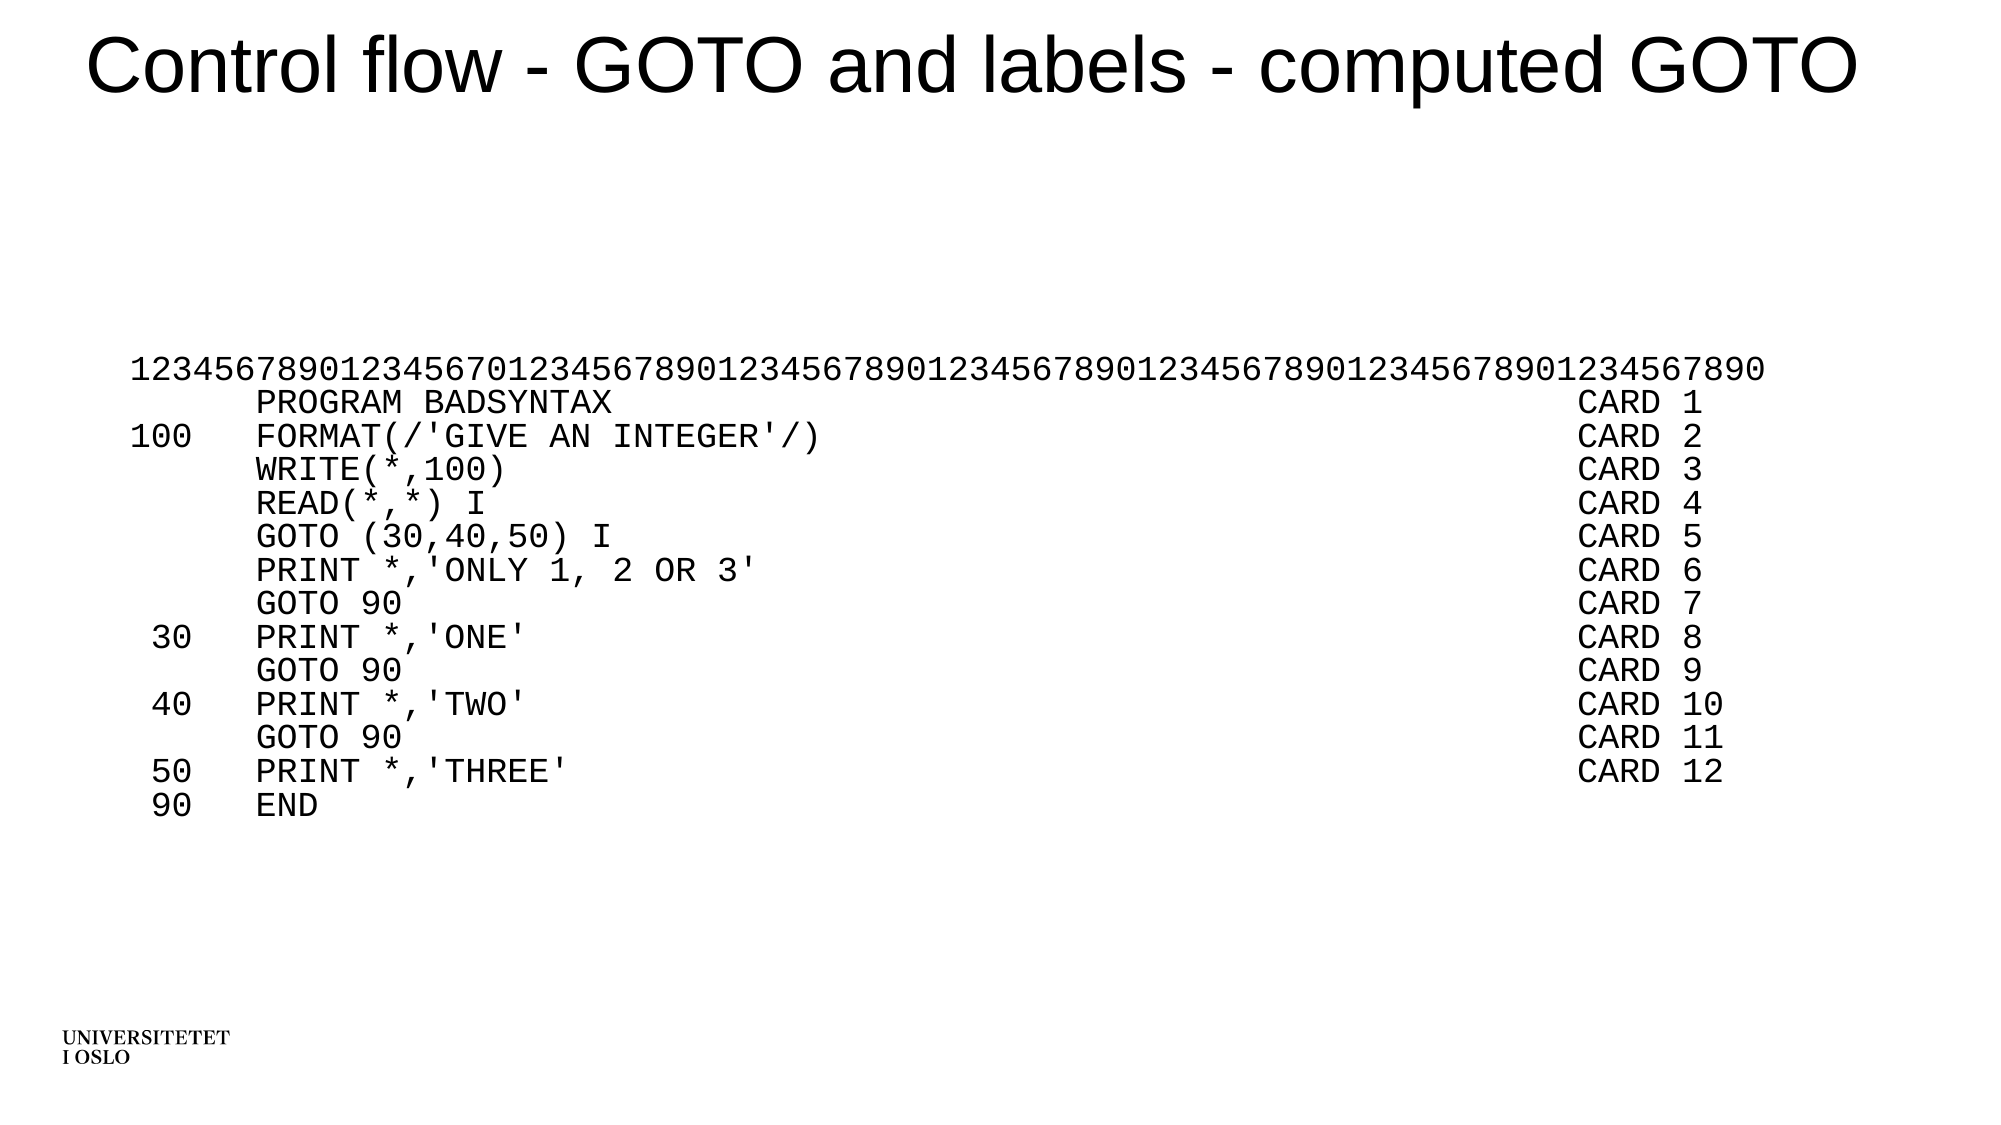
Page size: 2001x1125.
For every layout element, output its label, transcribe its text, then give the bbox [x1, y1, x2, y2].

picture [62, 1030, 129, 1064]
title Control flow - GOTO and labels - computed GOTO [85, 13, 1939, 225]
list 123456789012345670123456789012345678901234567890123456789012345678901234567890 PROGRAM BADSYNTAX CARD 1 100 FORMAT(/'GIVE AN INTEGER'/) CARD 2 WRITE(*,100) CARD 3 READ(*,*) I CARD 4 GOTO (30,40,50) I CARD 5 PRINT *,'ONLY 1, 2 OR 3' CARD 6 GOTO 90 CARD 7 30 PRINT *,'ONE' CARD 8 GOTO 90 CARD 9 40 PRINT *,'TWO' CARD 10 GOTO 90 CARD 11 50 PRINT *,'THREE' CARD 12 90 END [129, 353, 1855, 1092]
